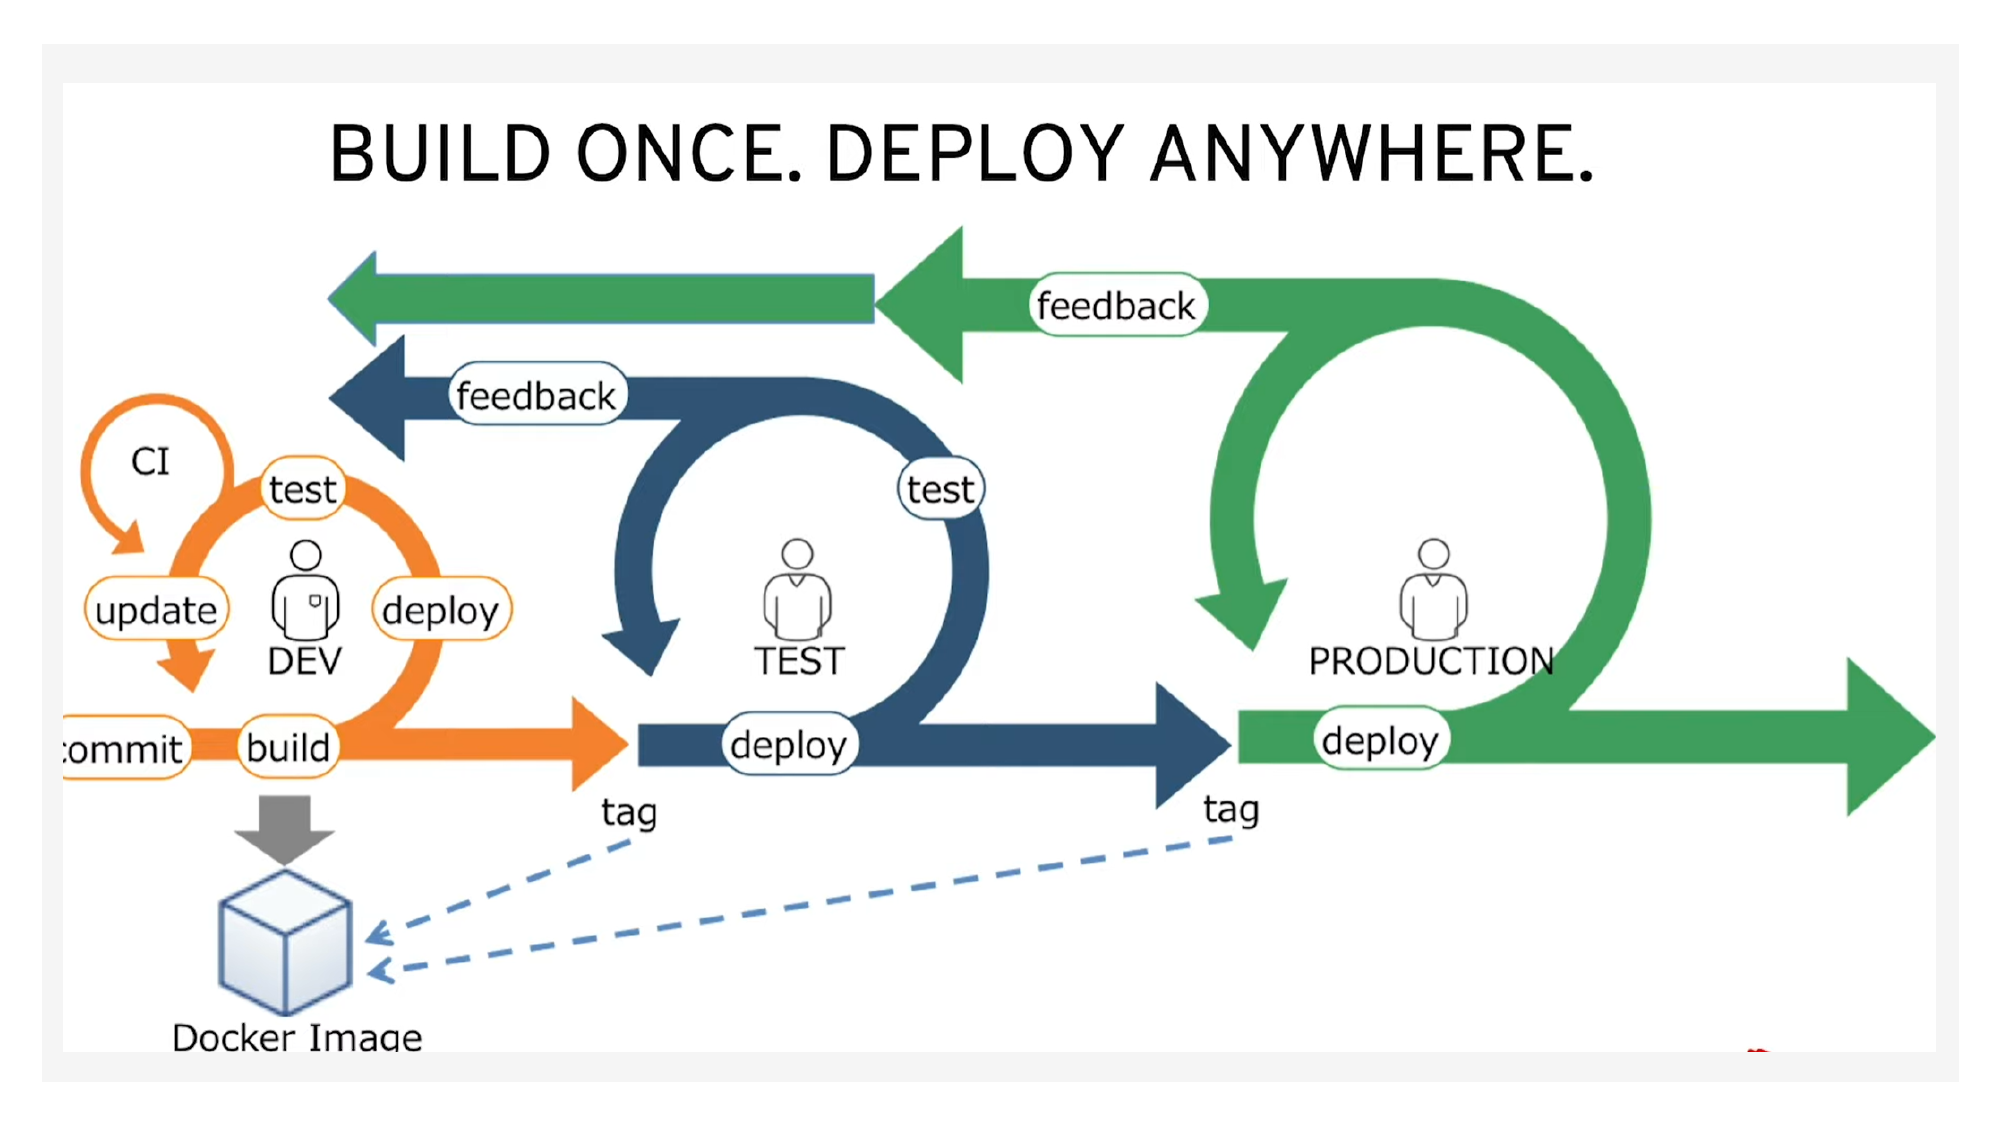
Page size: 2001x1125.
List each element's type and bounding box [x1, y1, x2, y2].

picture [63, 83, 1936, 1052]
